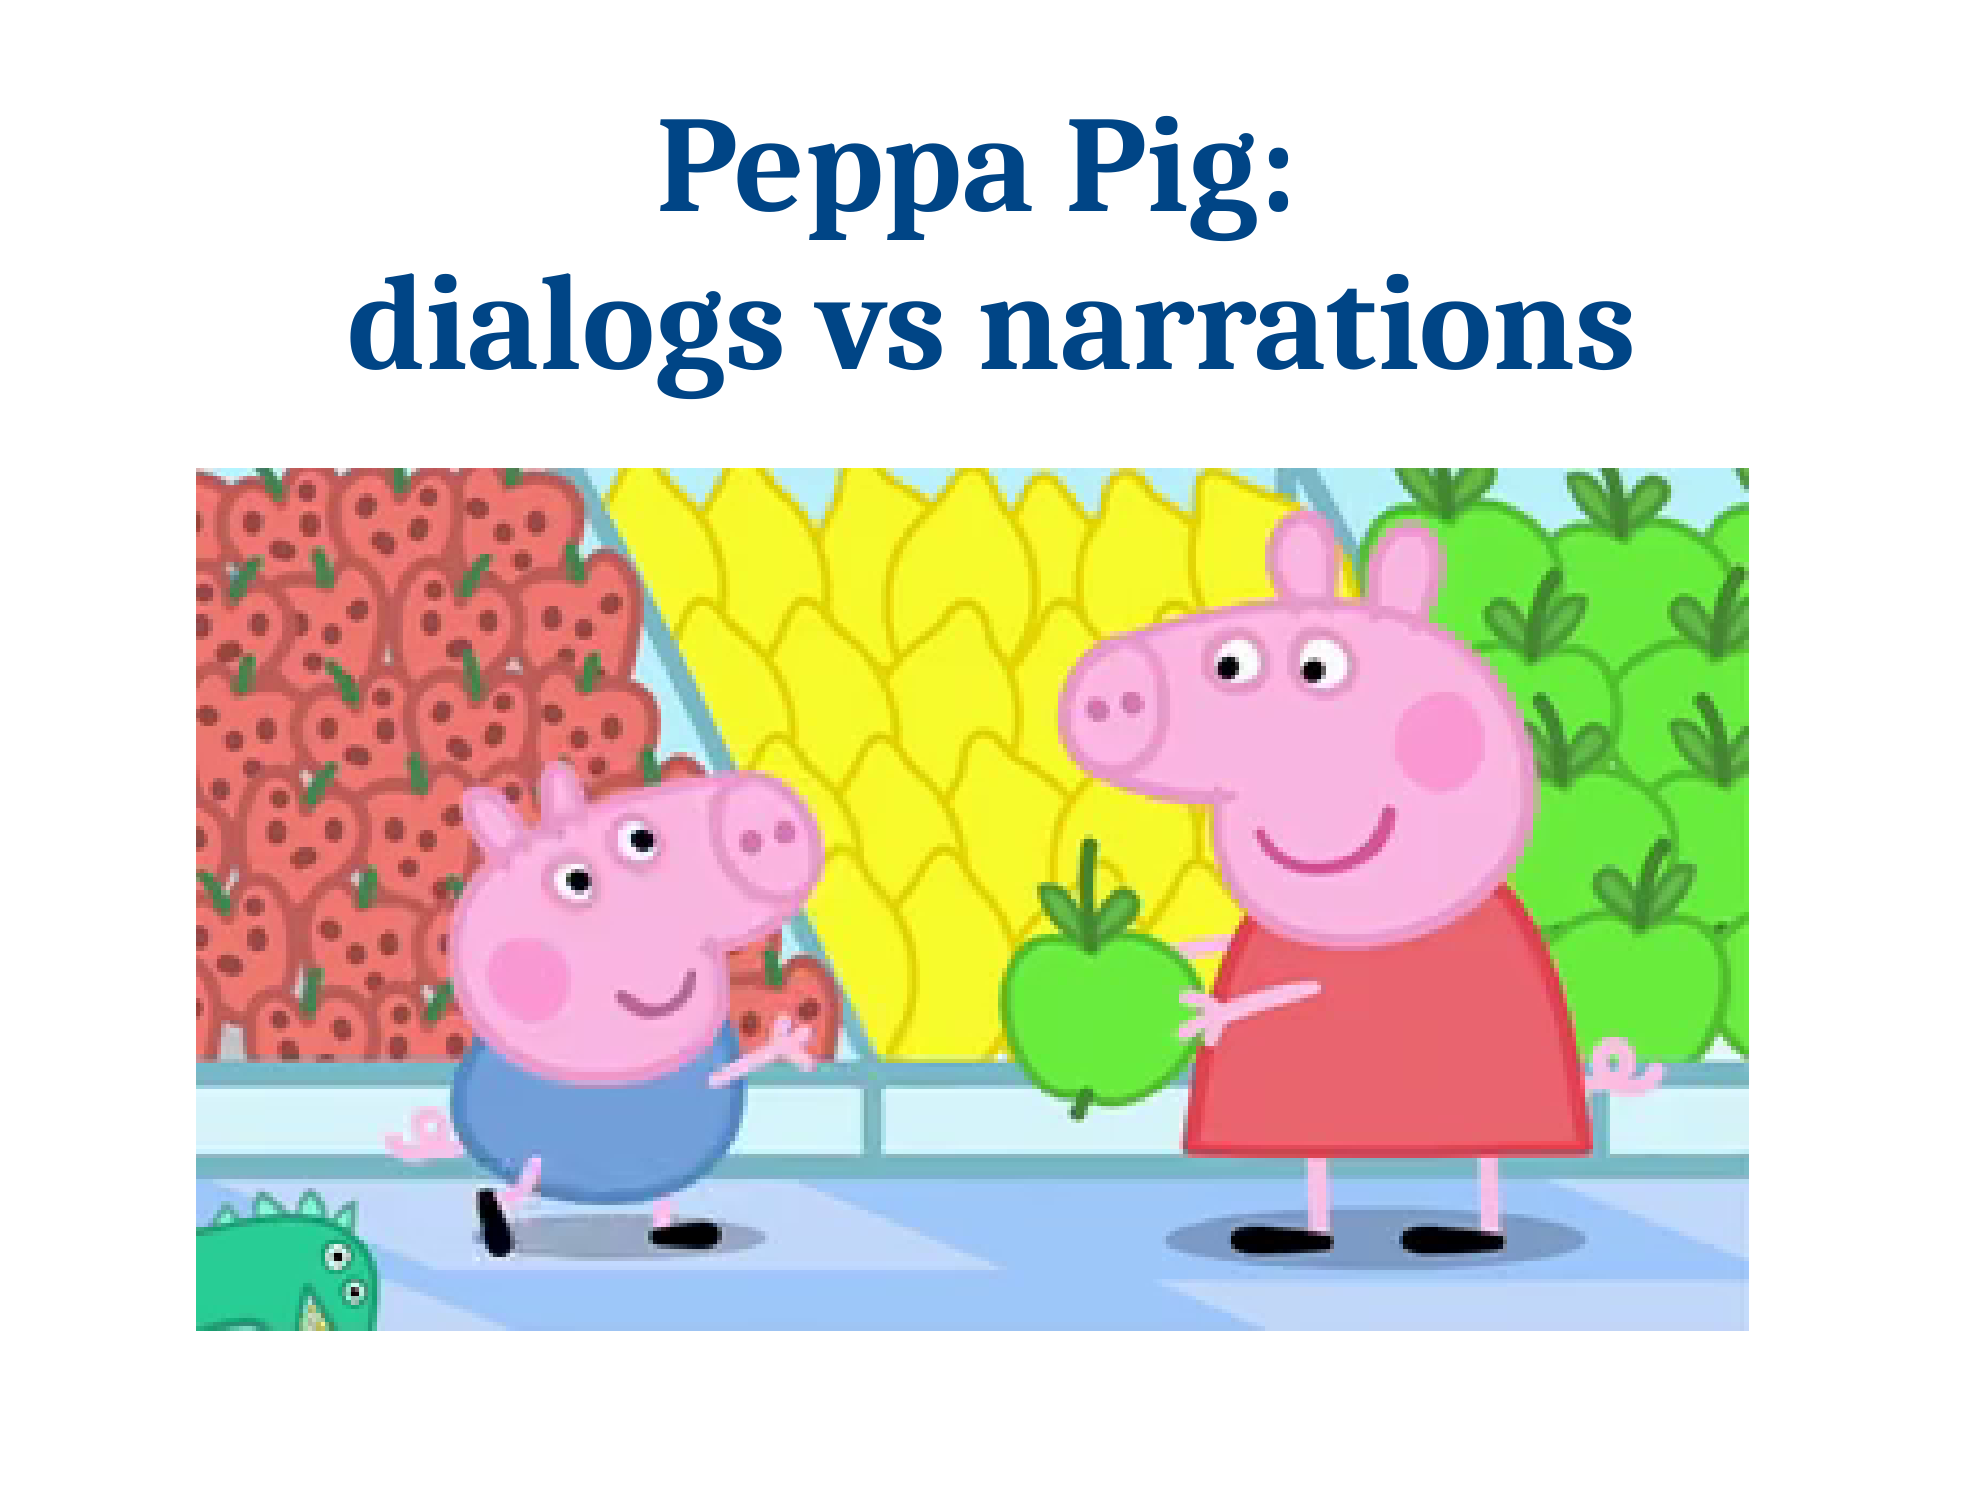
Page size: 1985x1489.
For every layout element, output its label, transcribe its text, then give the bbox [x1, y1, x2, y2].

text_box [195, 467, 1749, 1331]
title Peppa Pig: dialogs vs narrations [99, 59, 1885, 432]
